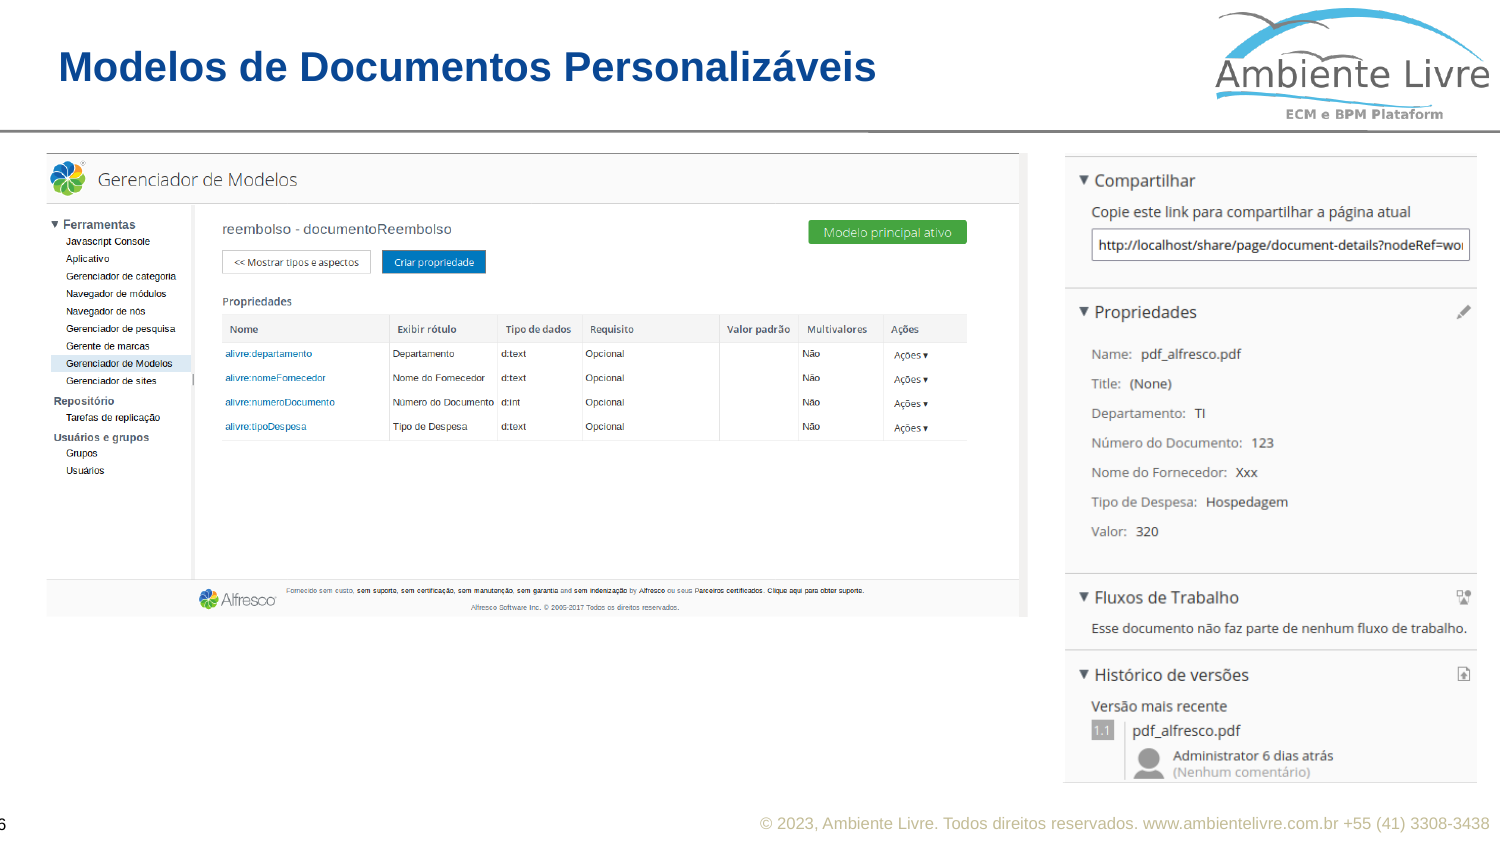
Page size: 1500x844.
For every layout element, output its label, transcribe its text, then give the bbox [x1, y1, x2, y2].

picture [1215, 8, 1489, 119]
picture [46, 153, 1477, 788]
title Modelos de Documentos Personalizáveis [43, 8, 1127, 129]
